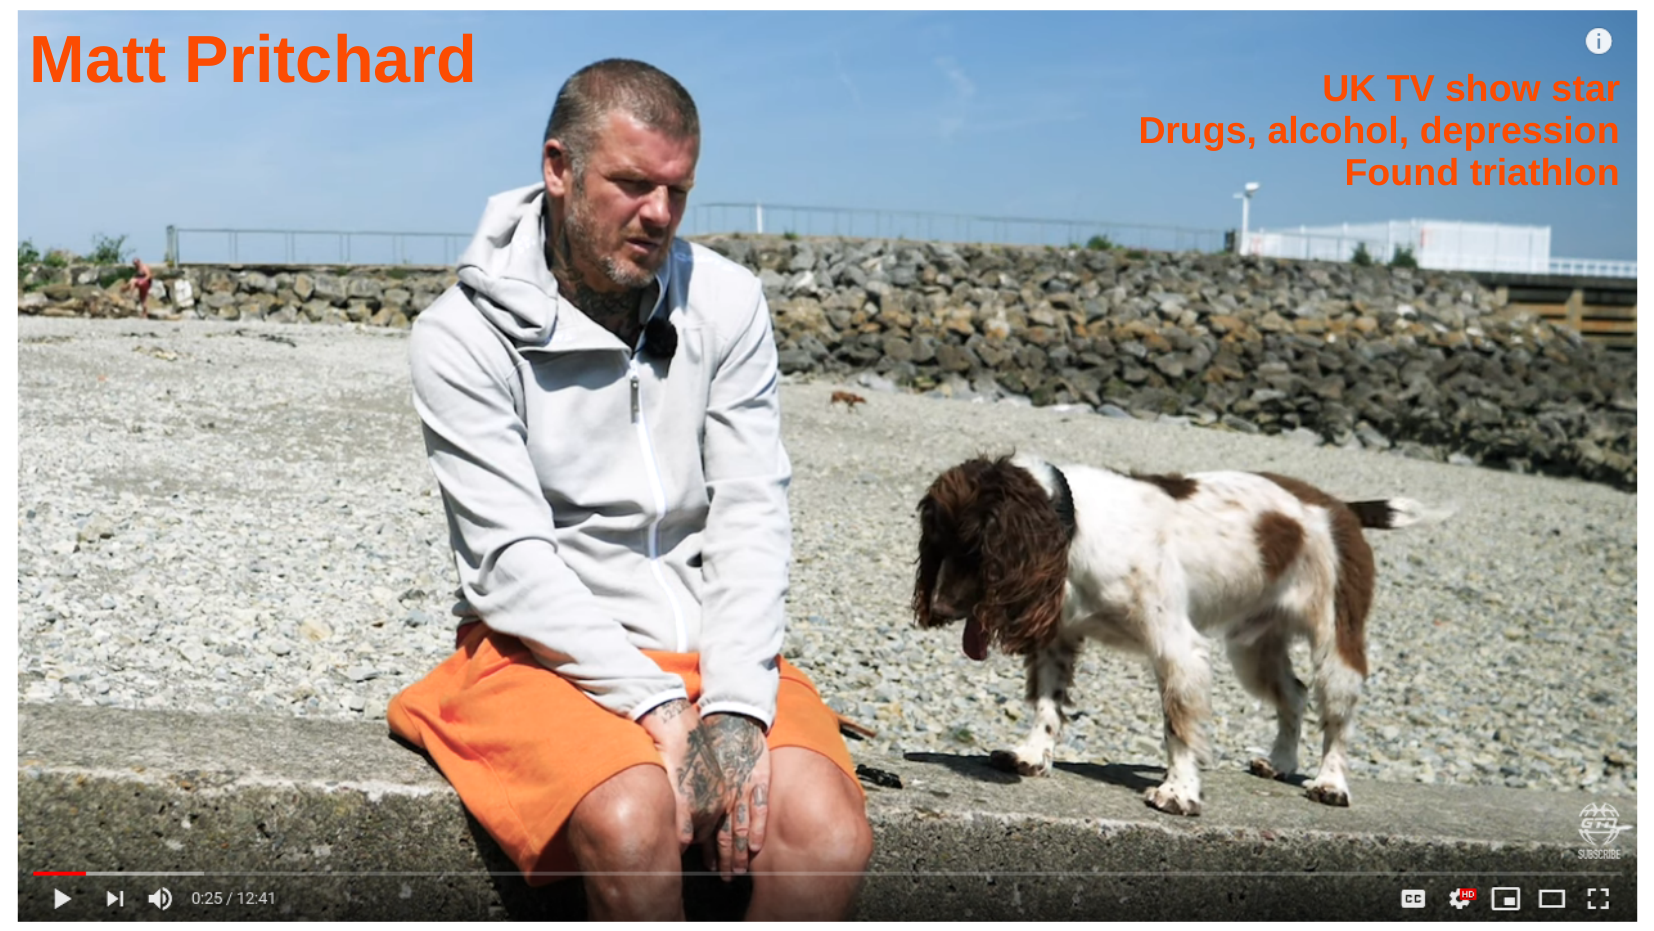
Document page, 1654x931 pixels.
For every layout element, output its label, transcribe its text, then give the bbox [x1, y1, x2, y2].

text_box UK TV show star Drugs, alcohol, depression Found triathlon [960, 60, 1636, 201]
picture [9, 0, 1645, 931]
text_box Matt Pritchard [15, 15, 571, 180]
